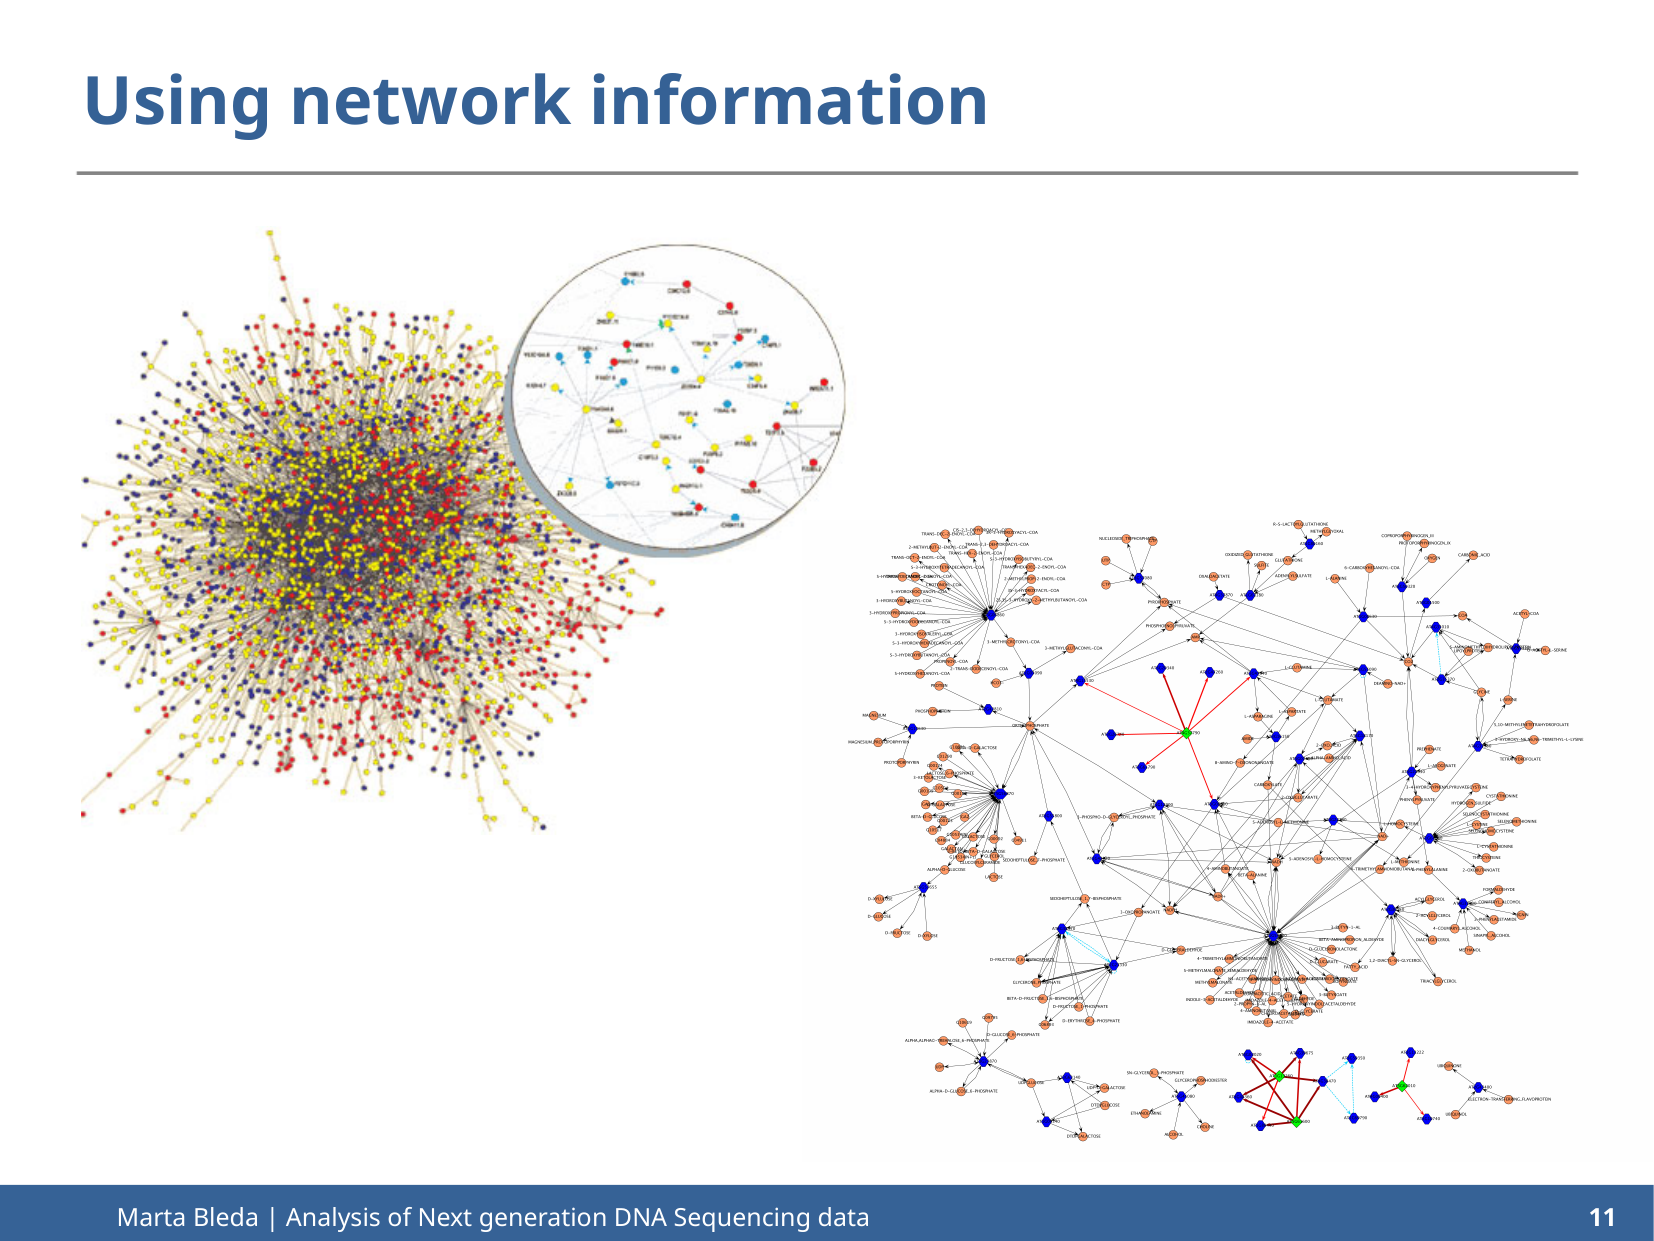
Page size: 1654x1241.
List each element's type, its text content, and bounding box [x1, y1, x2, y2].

picture [81, 226, 1654, 1162]
title Using network information [82, 49, 1571, 148]
picture [74, 170, 1580, 175]
